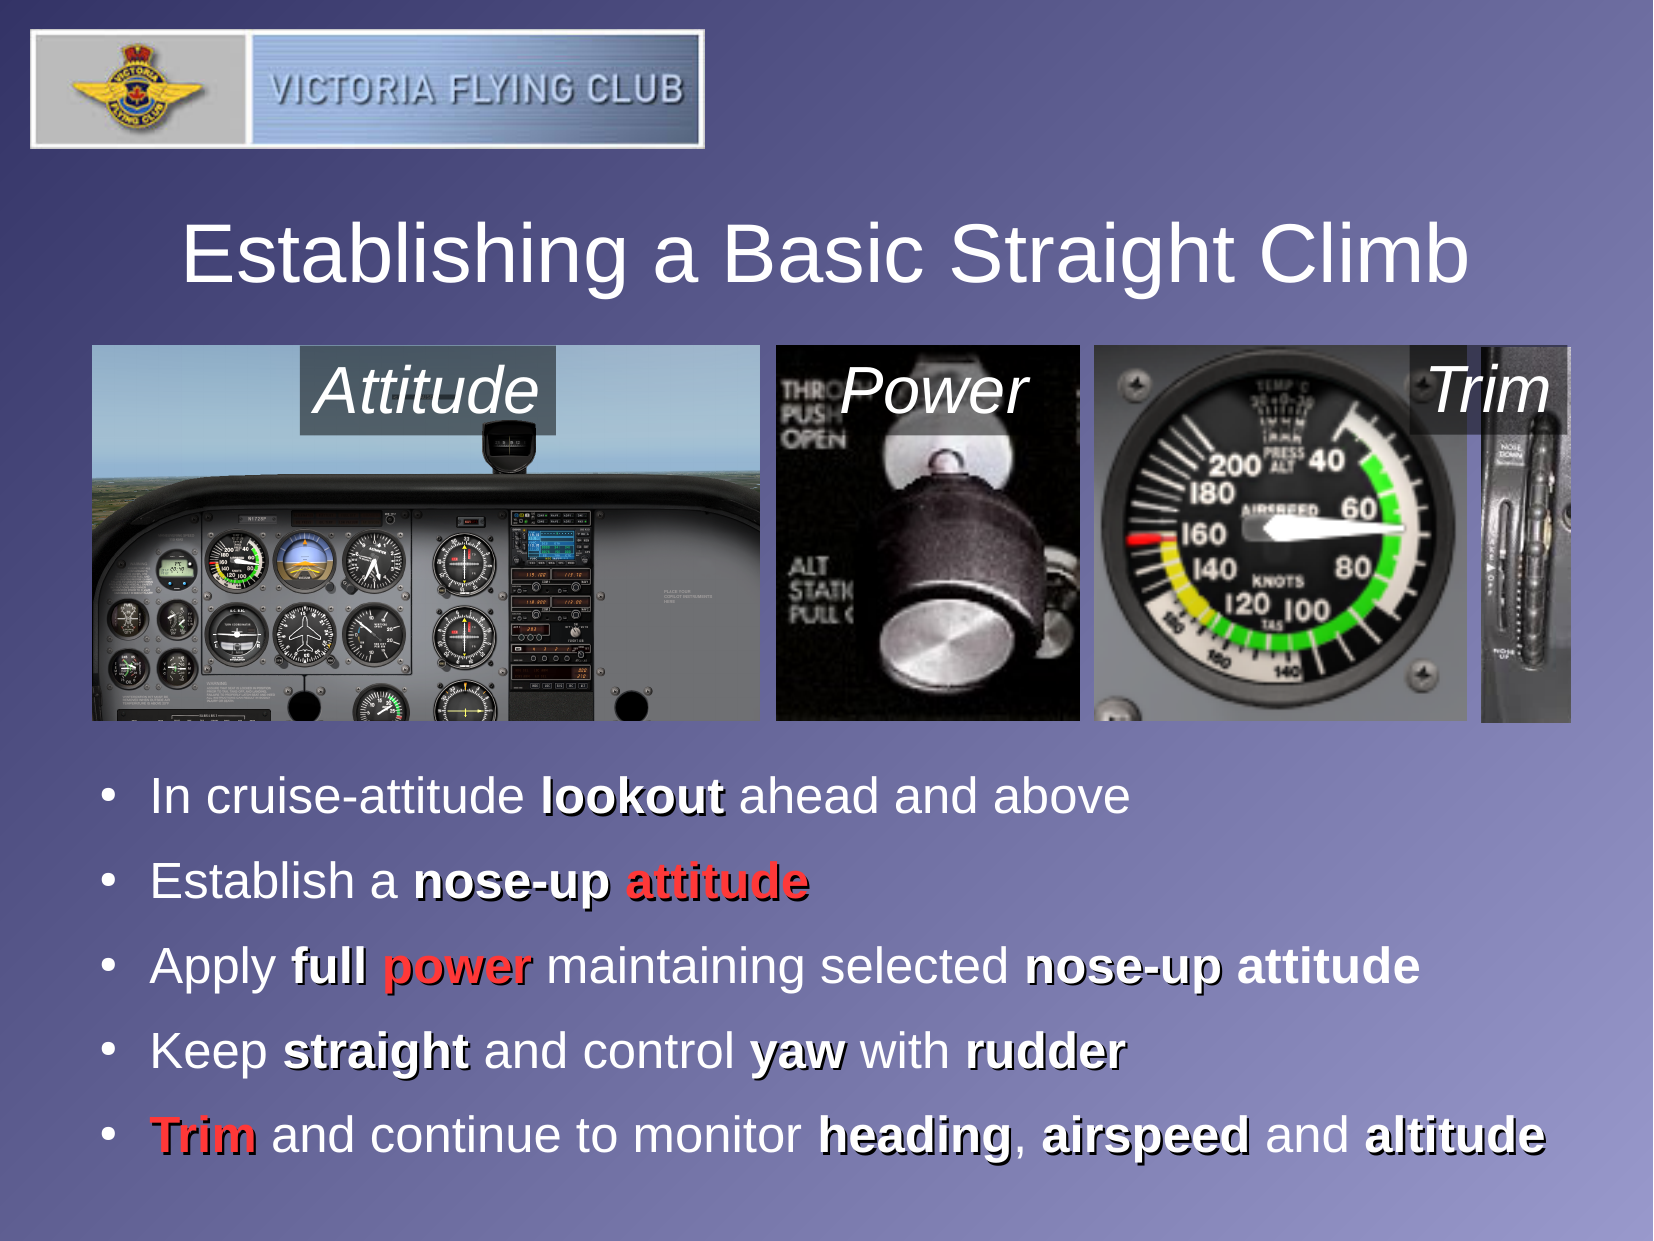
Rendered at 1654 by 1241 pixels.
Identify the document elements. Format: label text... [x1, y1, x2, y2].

picture [92, 345, 760, 721]
picture [30, 29, 705, 149]
text_box Trim [1409, 345, 1568, 435]
list In cruise-attitude lookout ahead and above Establish a nose-up attitude Apply full power maintaining selected nose-up attitude Keep straight and control yaw with rudder Trim and continue to monitor heading, airspeed and altitude [82, 767, 1571, 1218]
picture [776, 345, 1080, 721]
picture [1094, 345, 1467, 721]
text_box Power [824, 345, 1044, 436]
text_box Attitude [299, 345, 556, 436]
title Establishing a Basic Straight Climb [82, 150, 1571, 358]
picture [1481, 347, 1571, 723]
